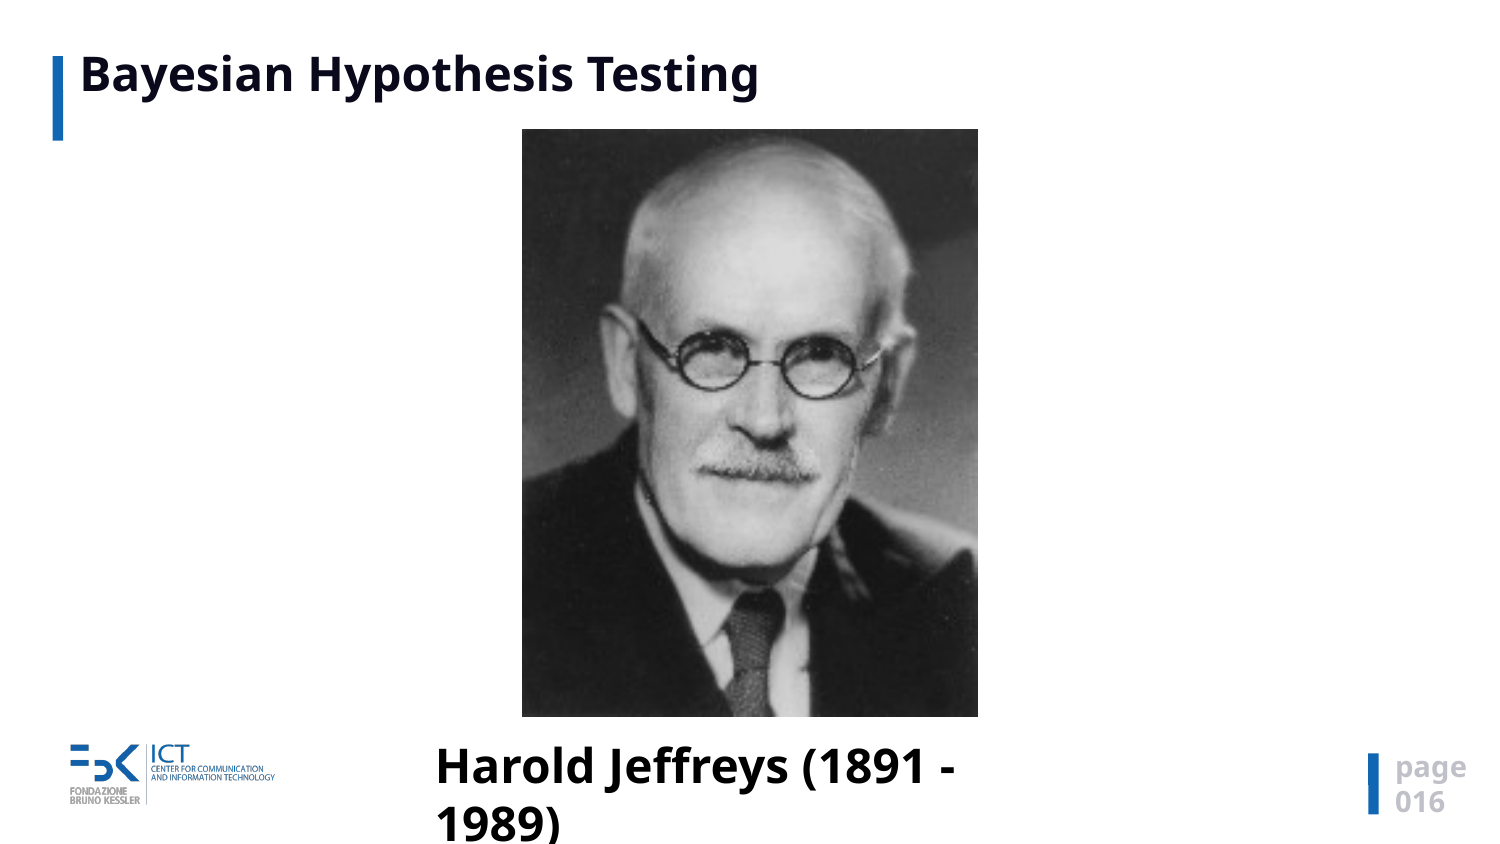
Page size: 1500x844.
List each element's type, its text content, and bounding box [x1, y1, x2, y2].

picture [57, 728, 290, 815]
text_box Harold Jeffreys (1891 - 1989) [419, 721, 1098, 792]
picture [522, 129, 978, 718]
slide_number page 0<number> [1387, 744, 1500, 823]
title Bayesian Hypothesis Testing [71, 46, 1048, 157]
